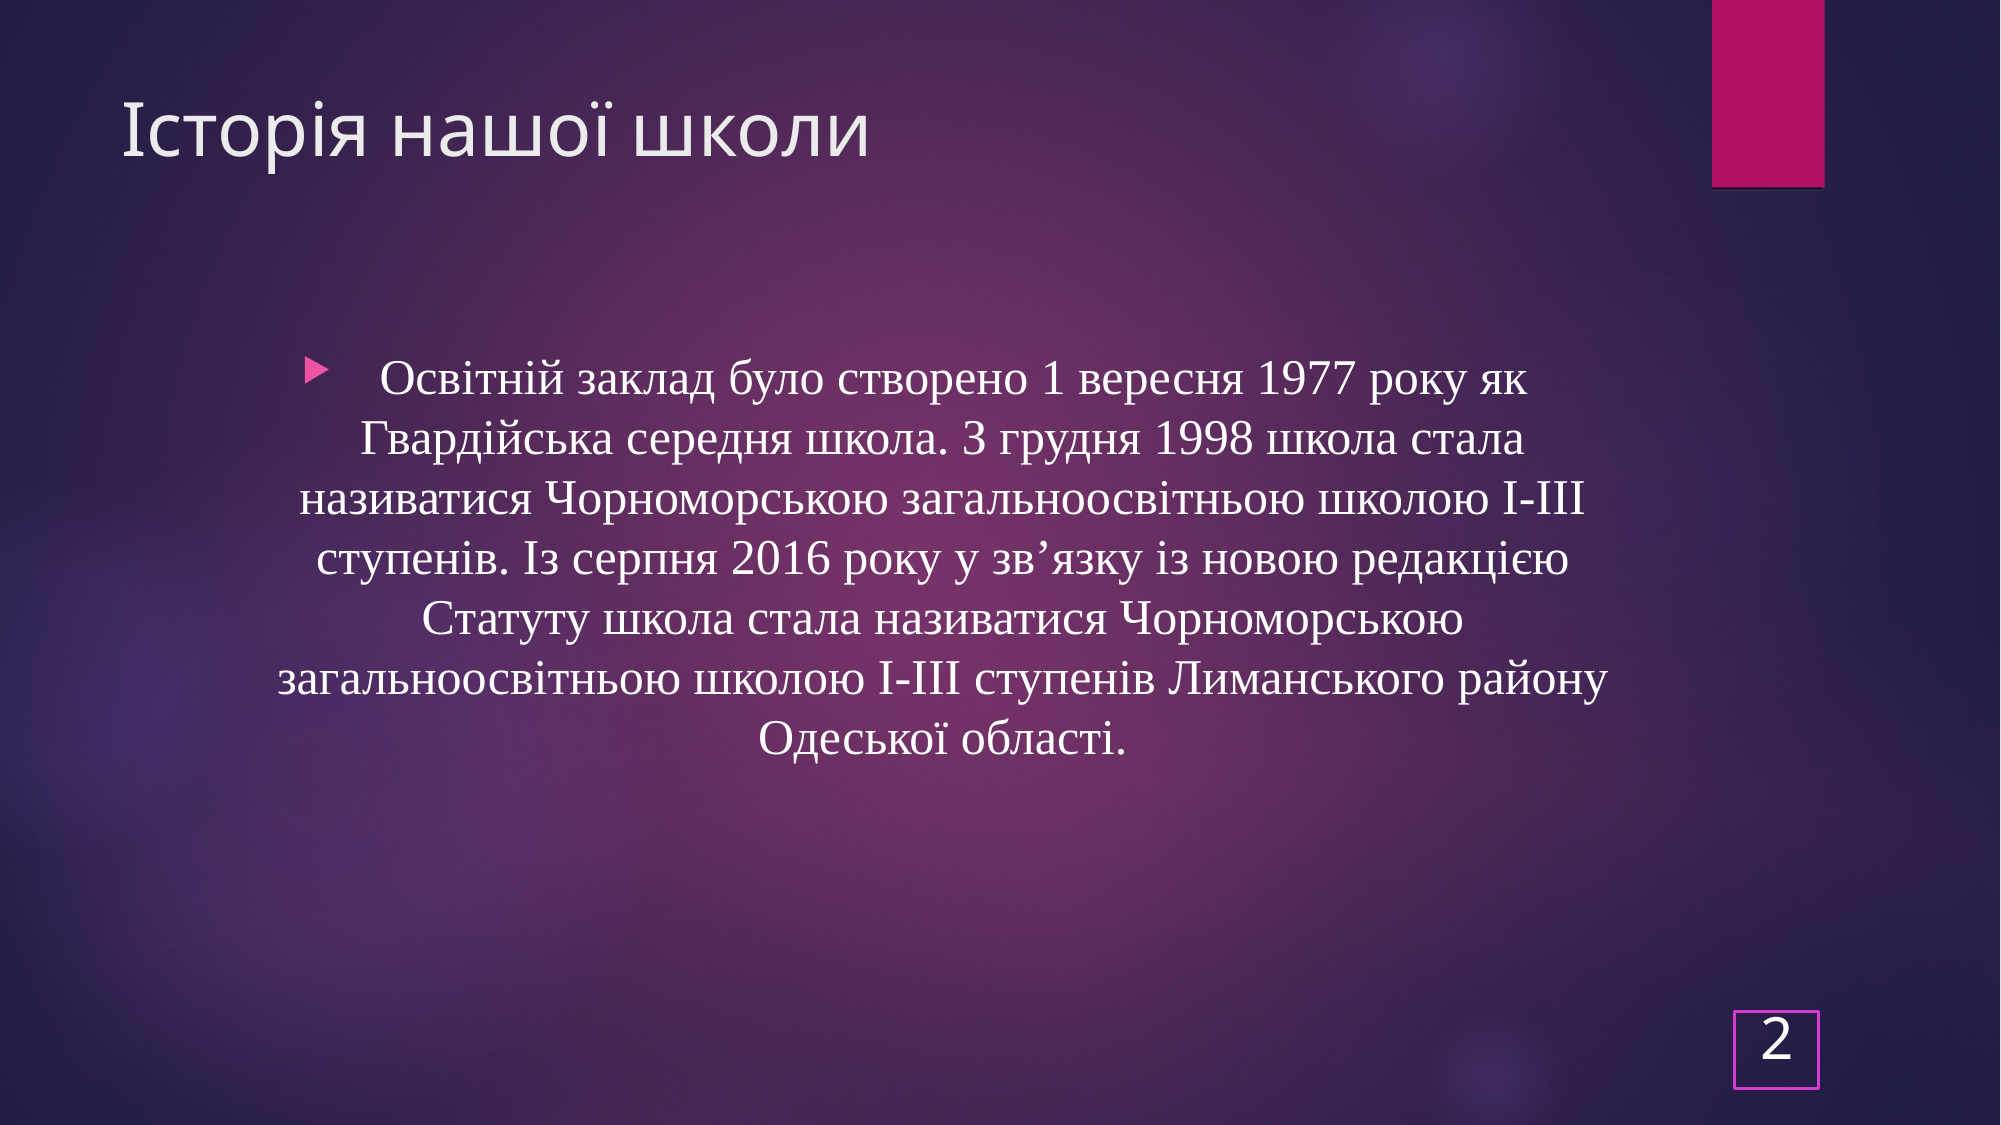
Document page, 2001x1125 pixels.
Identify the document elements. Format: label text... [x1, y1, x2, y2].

list Освітній заклад було створено 1 вересня 1977 року як Гвардійська середня школа. З грудня 1998 школа стала називатися Чорноморською загальноосвітньою школою І-ІІІ ступенів. Із серпня 2016 року у зв’язку із новою редакцією Статуту школа стала називатися Чорноморською загальноосвітньою школою І-ІІІ ступенів Лиманського району Одеської області. [181, 336, 1649, 1025]
slide_number <номер> [1736, 1013, 1817, 1087]
picture [0, 0, 2001, 1125]
title Історія нашої школи [106, 74, 1649, 304]
